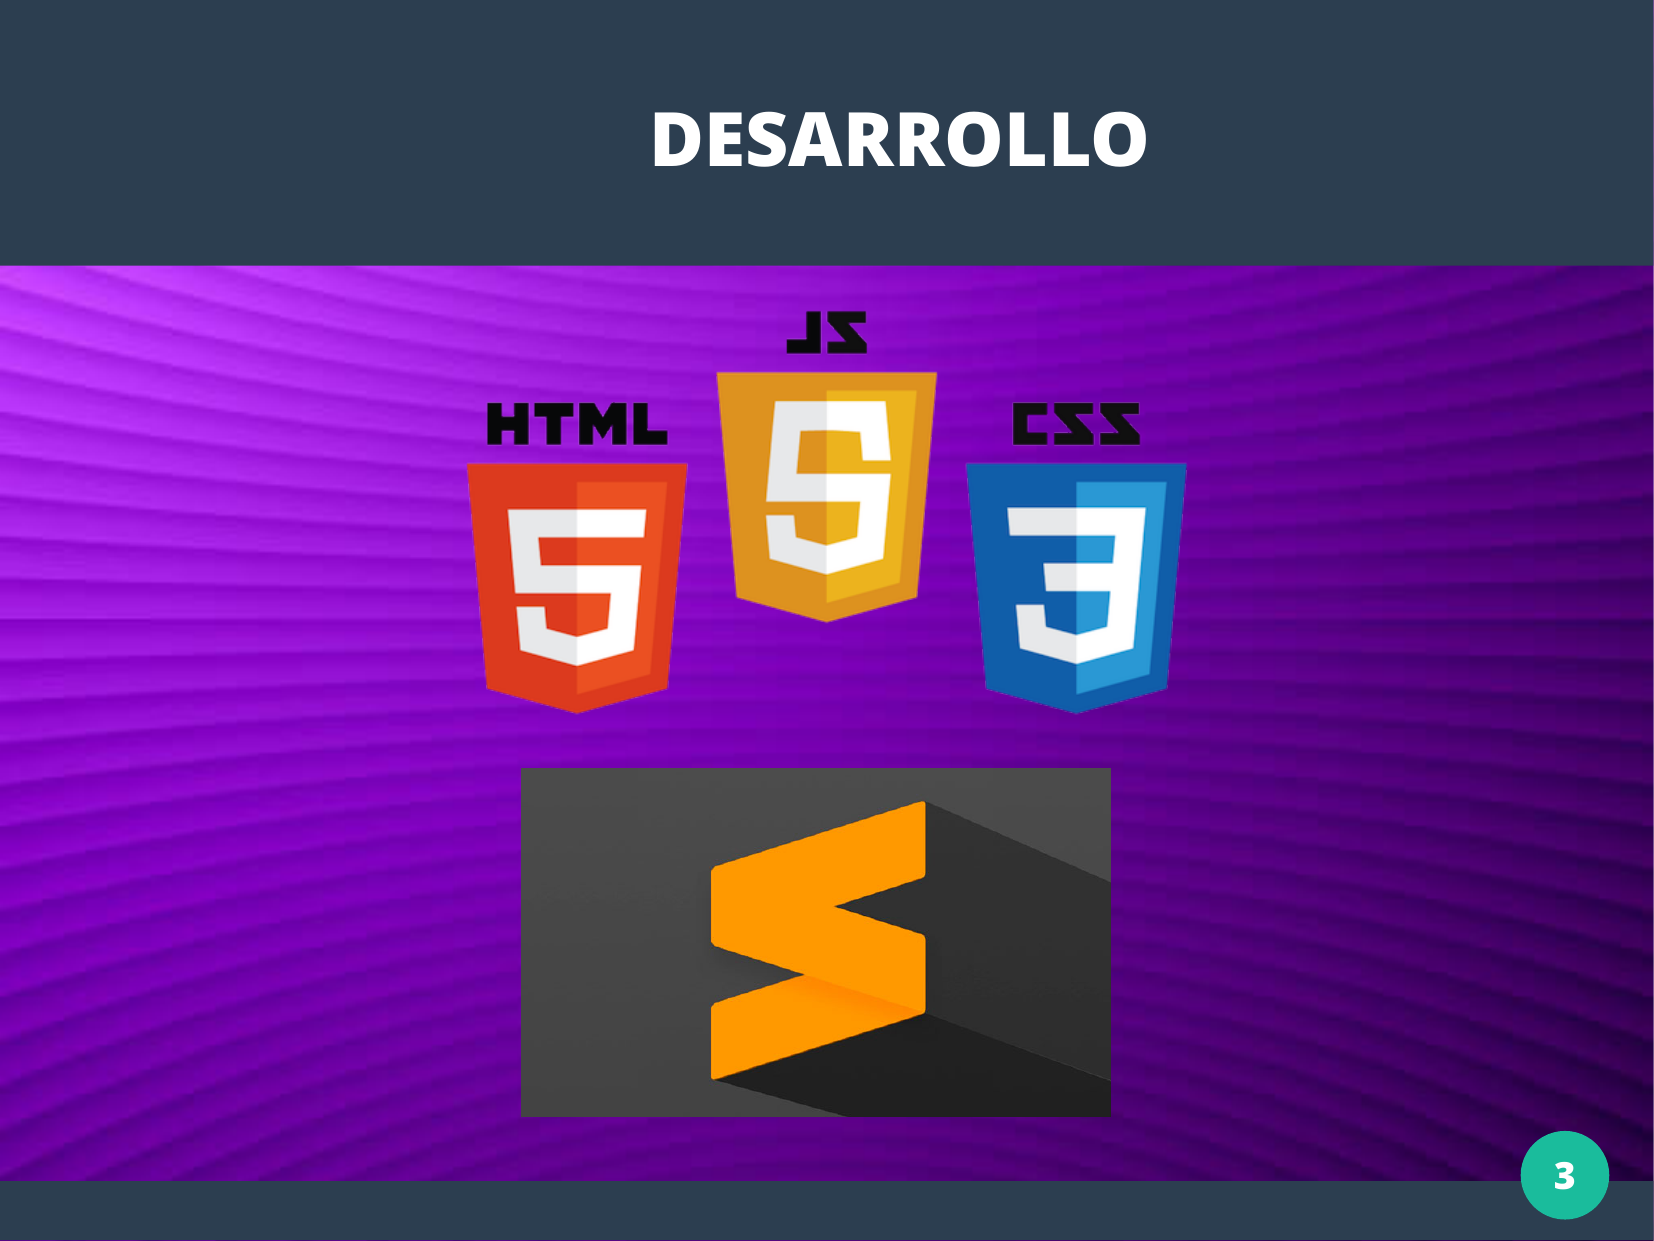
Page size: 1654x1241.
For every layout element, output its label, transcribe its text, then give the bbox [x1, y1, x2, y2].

title DESARROLLO [649, 59, 1654, 217]
picture [0, 266, 1654, 1181]
